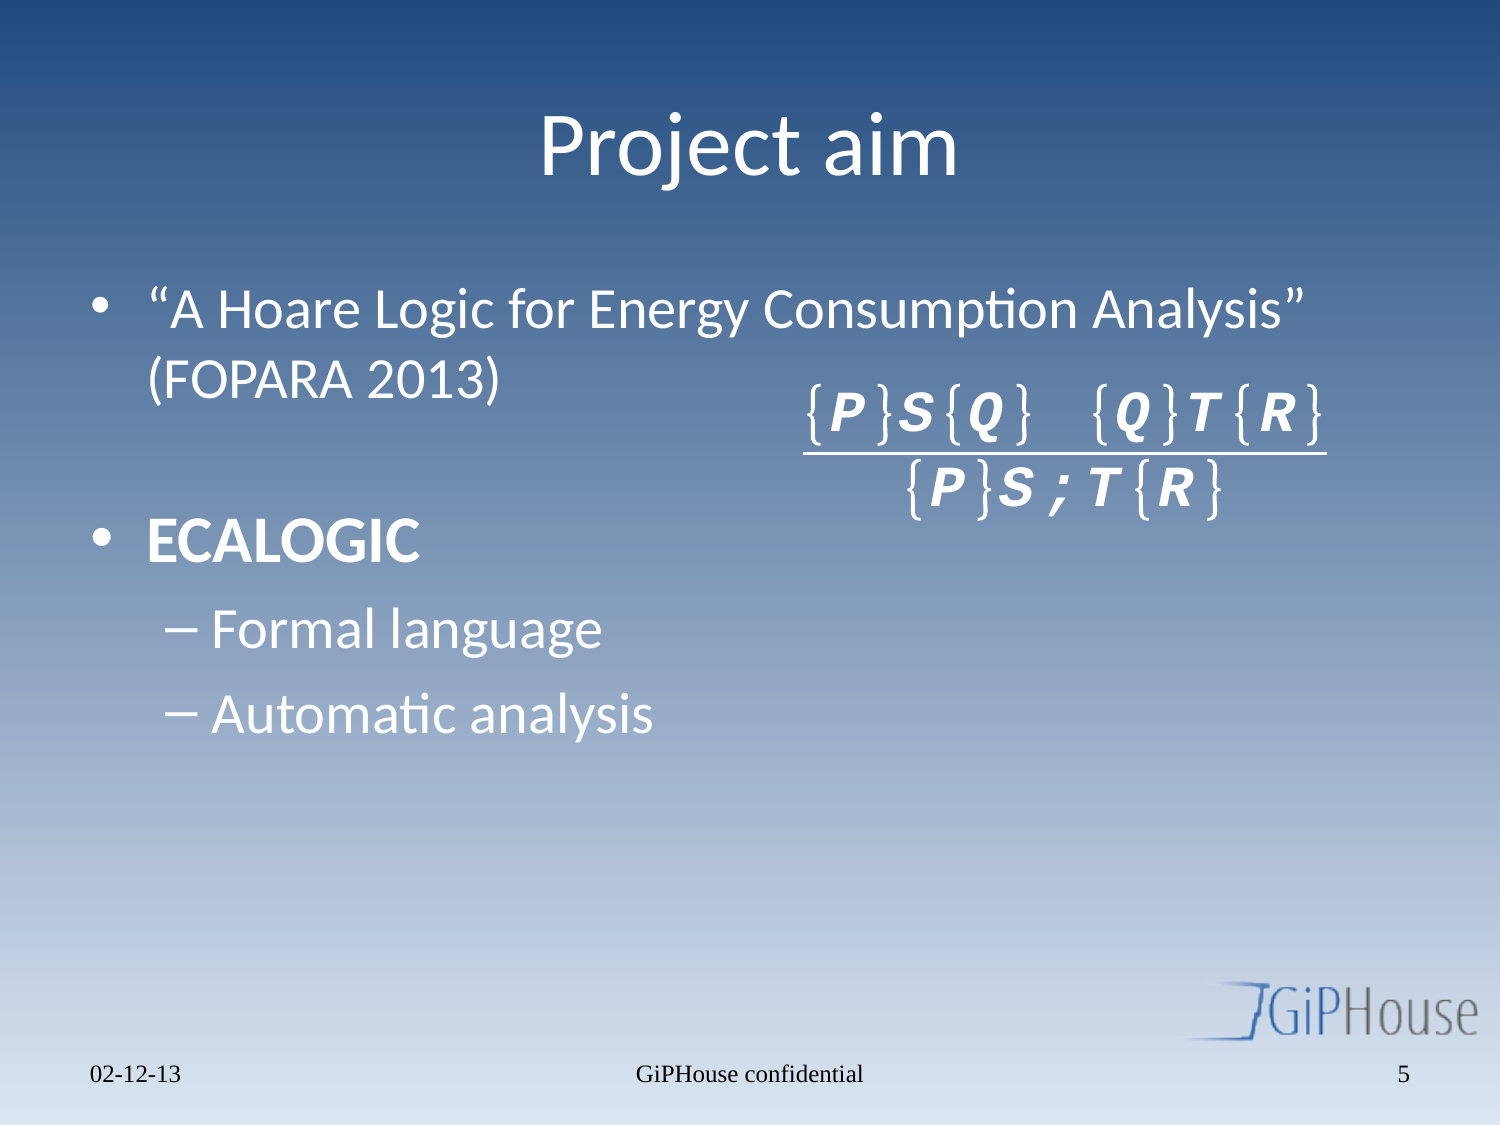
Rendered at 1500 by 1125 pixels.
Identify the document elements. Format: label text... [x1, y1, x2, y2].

text_box 02-12-13 [74, 1042, 426, 1103]
title Project aim [75, 45, 1426, 233]
text_box <number> [1074, 1042, 1426, 1103]
picture [1137, 937, 1482, 1086]
text_box GiPHouse confidential [512, 1042, 988, 1103]
list “A Hoare Logic for Energy Consumption Analysis” (FOPARA 2013) ECALOGIC Formal language Automatic analysis [75, 262, 1426, 1005]
chart [793, 380, 1336, 526]
